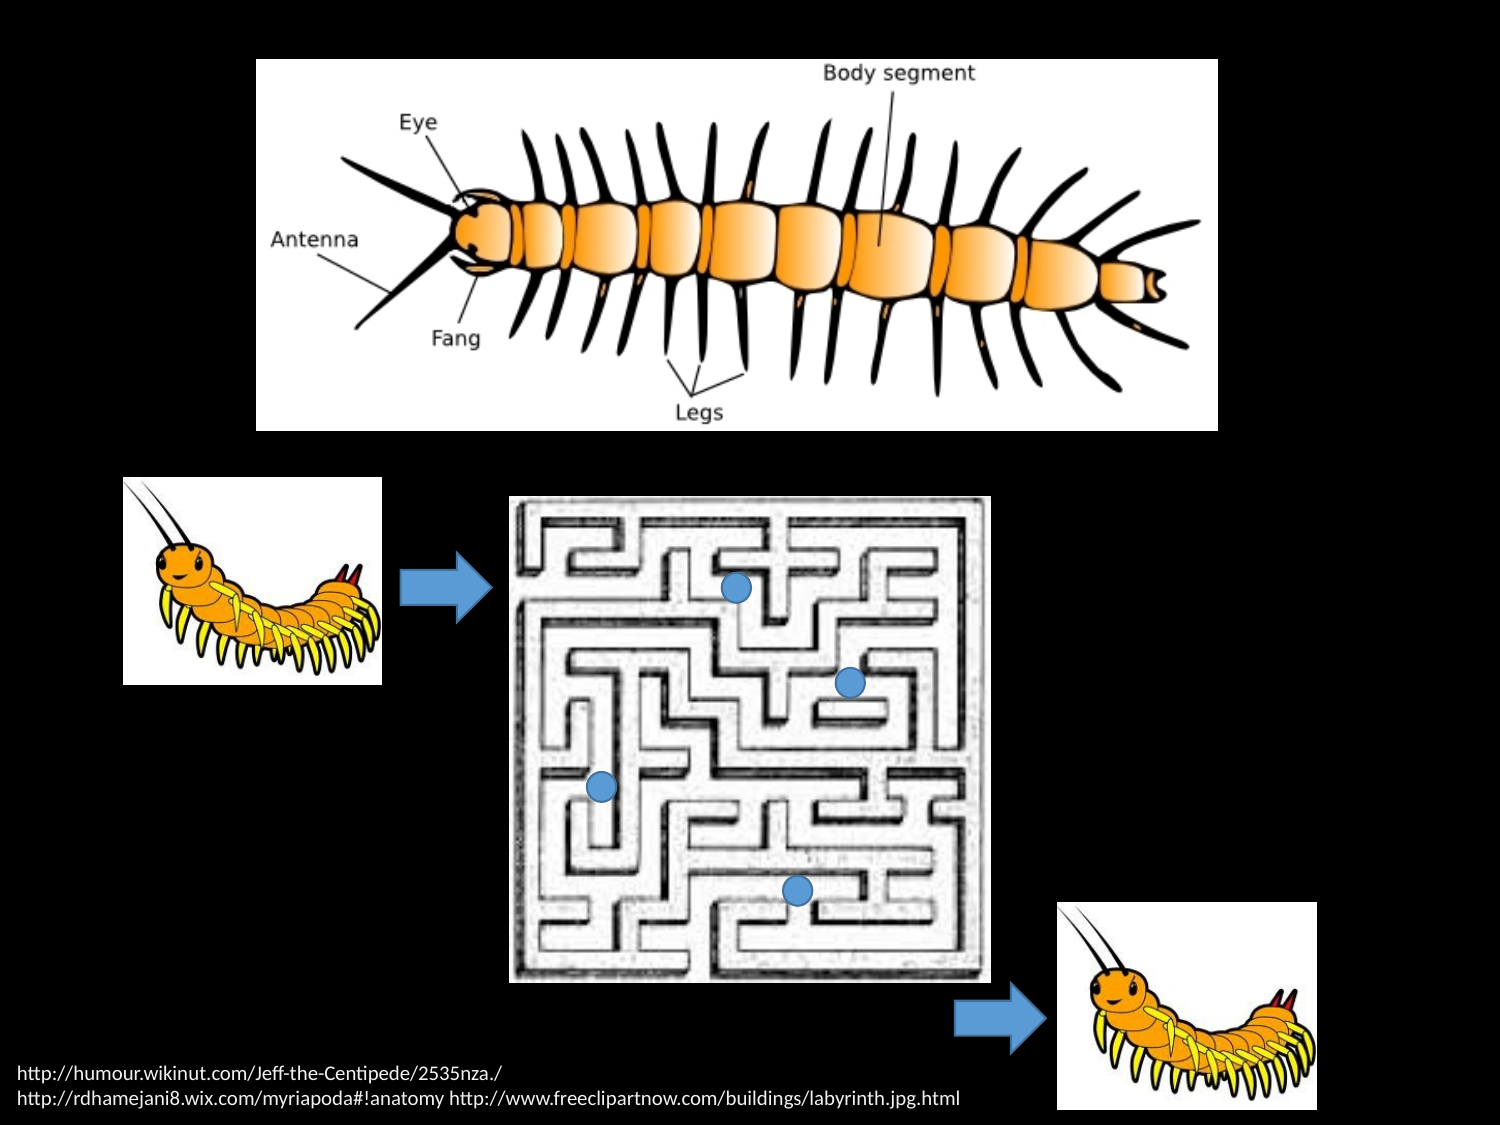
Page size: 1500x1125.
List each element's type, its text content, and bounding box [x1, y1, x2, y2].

picture [509, 496, 991, 983]
text_box [586, 771, 617, 802]
text_box [721, 572, 752, 603]
text_box http://humour.wikinut.com/Jeff-the-Centipede/2535nza./ http://rdhamejani8.wix.com/myriapoda#!anatomy http://www.freeclipartnow.com/buildings/labyrinth.jpg.html [1, 1052, 1005, 1118]
text_box [400, 552, 492, 623]
picture [256, 59, 1218, 431]
text_box [835, 667, 865, 698]
picture [1057, 902, 1317, 1110]
text_box [783, 875, 813, 906]
text_box [954, 983, 1046, 1054]
picture [123, 477, 382, 685]
